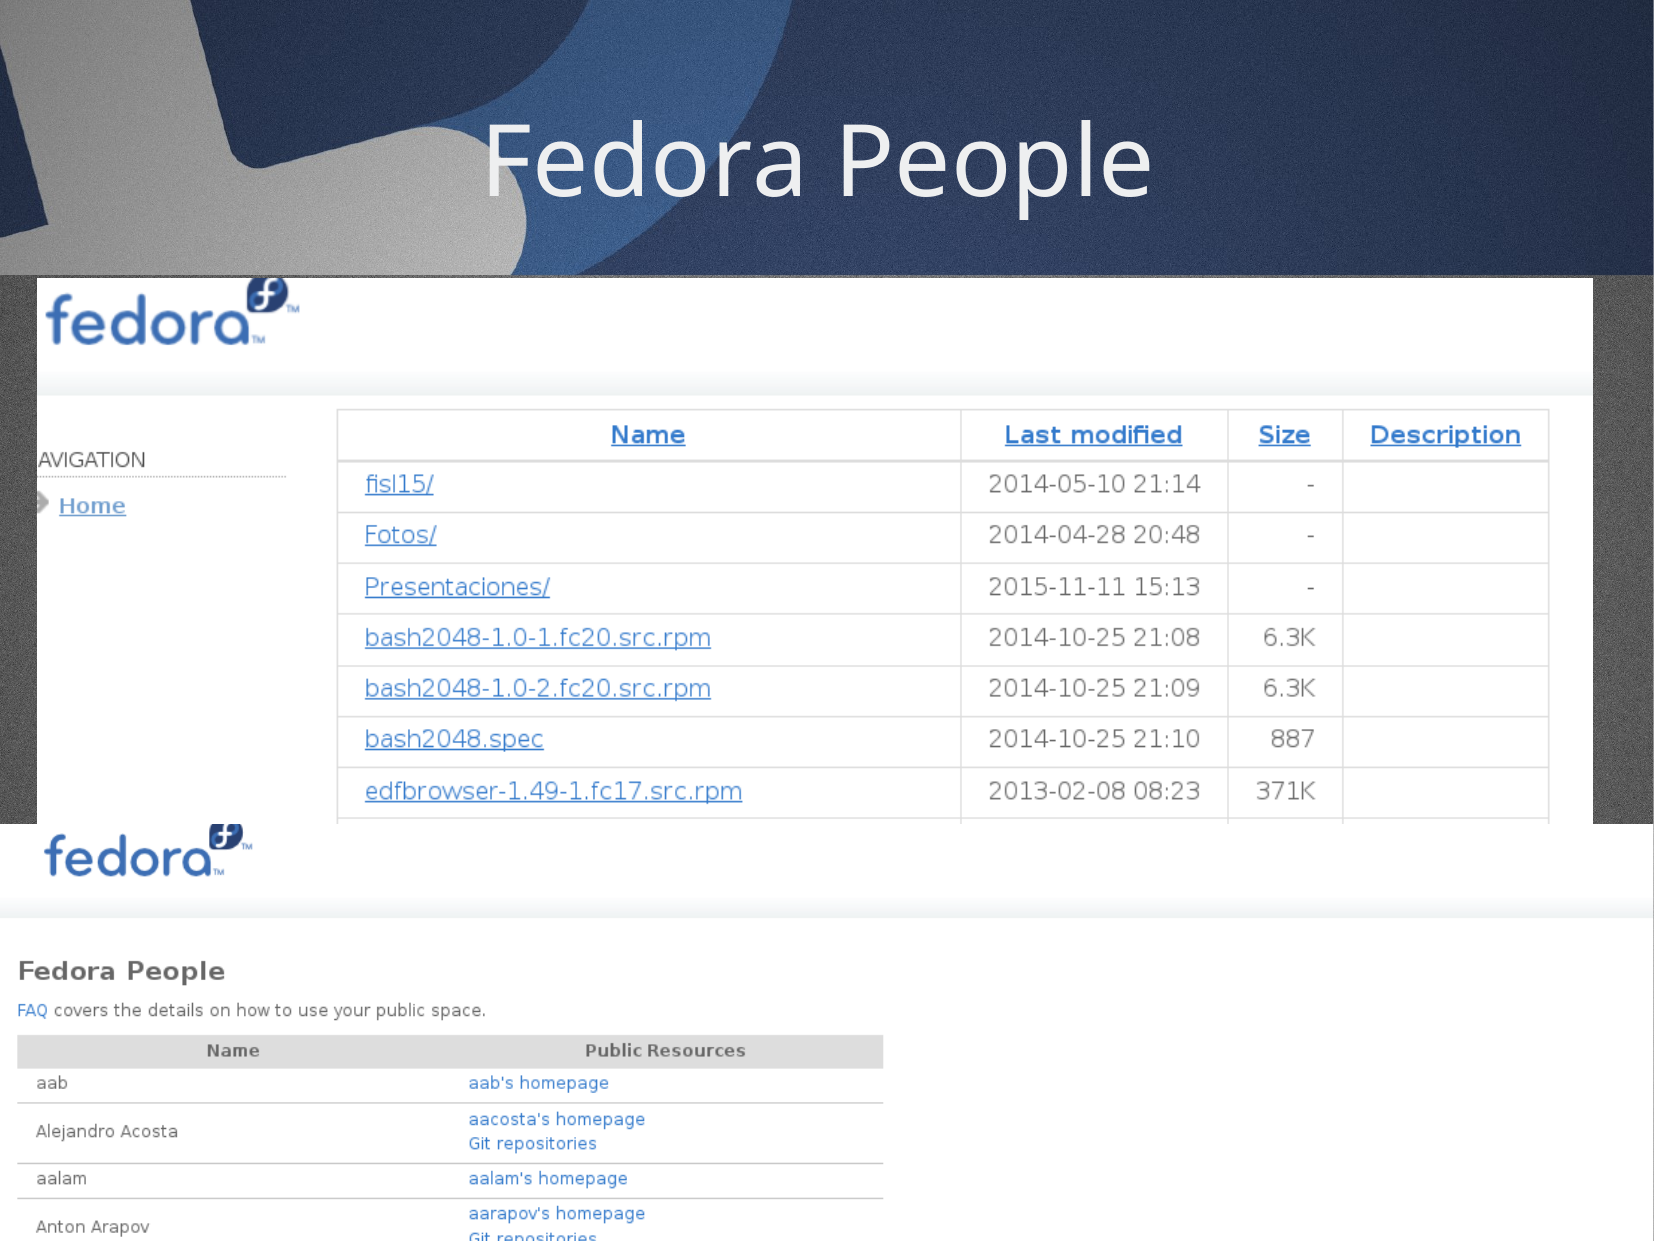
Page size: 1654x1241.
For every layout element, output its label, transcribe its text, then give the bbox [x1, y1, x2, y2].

picture [0, 0, 1654, 1241]
text_box Fedora People [60, 58, 1577, 266]
